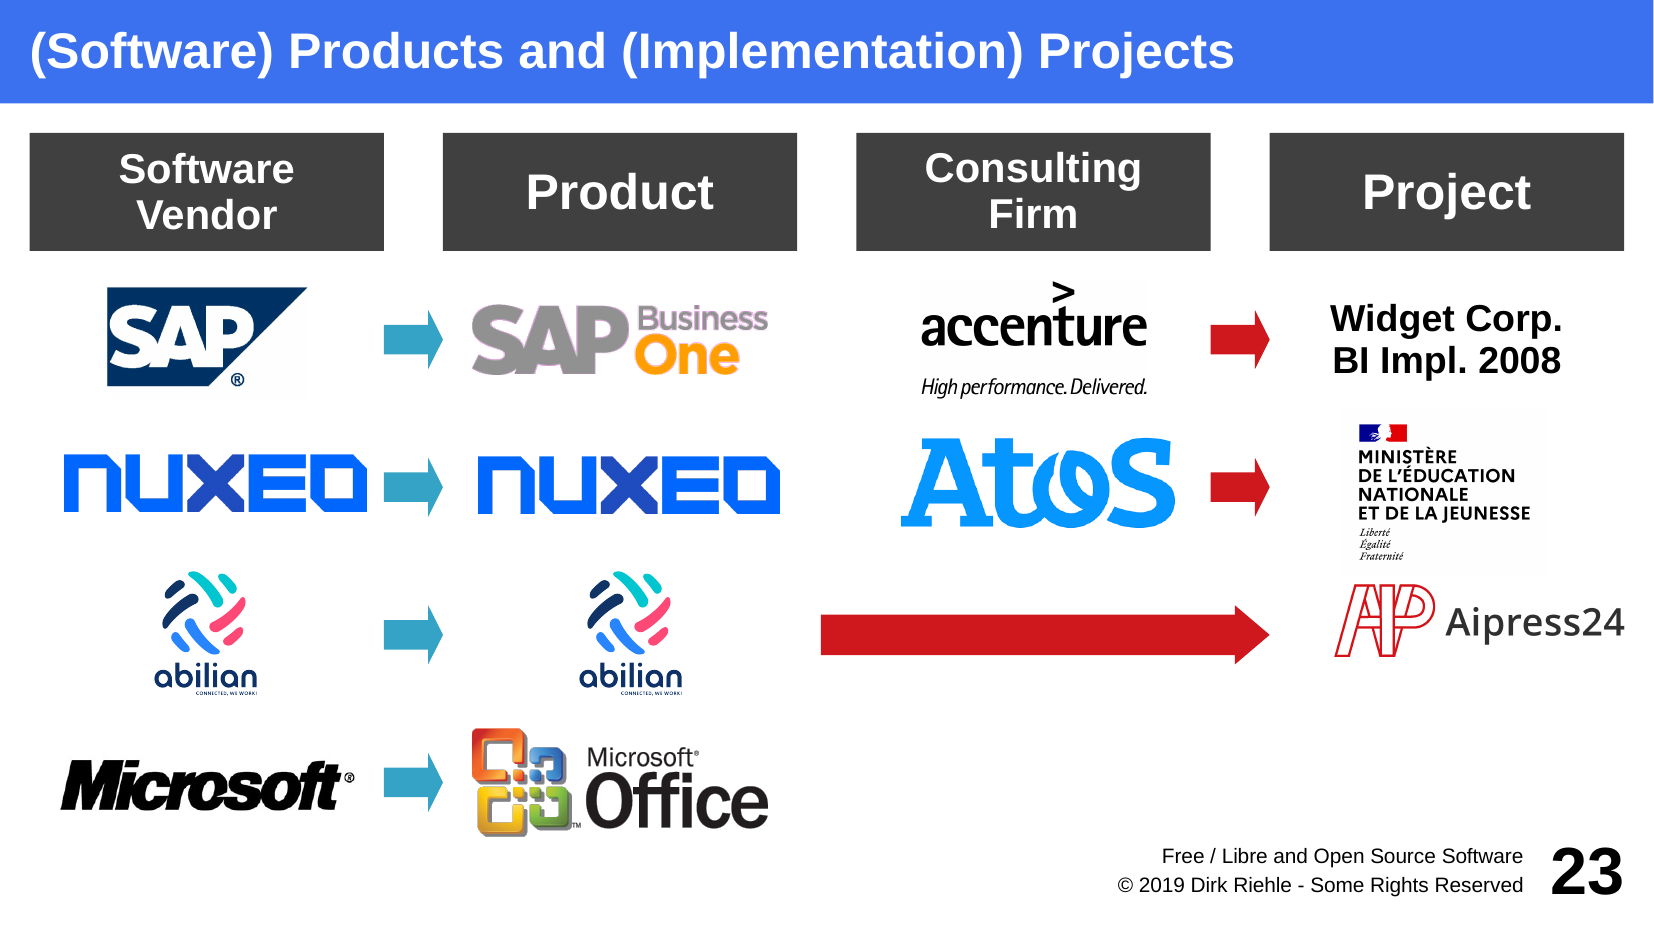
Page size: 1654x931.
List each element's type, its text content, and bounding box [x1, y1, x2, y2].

text_box [383, 752, 443, 813]
picture [121, 549, 290, 718]
picture [64, 454, 367, 512]
text_box [383, 457, 443, 517]
title (Software) Products and (Implementation) Projects [0, 0, 1654, 104]
text_box Product [442, 132, 798, 251]
picture [546, 549, 715, 718]
text_box [383, 605, 443, 665]
picture [472, 304, 768, 375]
text_box Widget Corp. BI Impl. 2008 [1269, 280, 1625, 399]
text_box [1210, 457, 1270, 517]
text_box Consulting Firm [856, 132, 1211, 251]
text_box [383, 310, 443, 370]
text_box [1210, 310, 1270, 370]
picture [472, 728, 768, 837]
text_box Project [1269, 132, 1625, 251]
picture [478, 456, 780, 514]
picture [899, 436, 1176, 529]
picture [59, 754, 355, 811]
text_box Software Vendor [29, 132, 384, 251]
picture [1334, 584, 1625, 657]
picture [920, 280, 1148, 399]
text_box [820, 605, 1270, 665]
picture [1340, 407, 1548, 577]
picture [105, 280, 309, 399]
